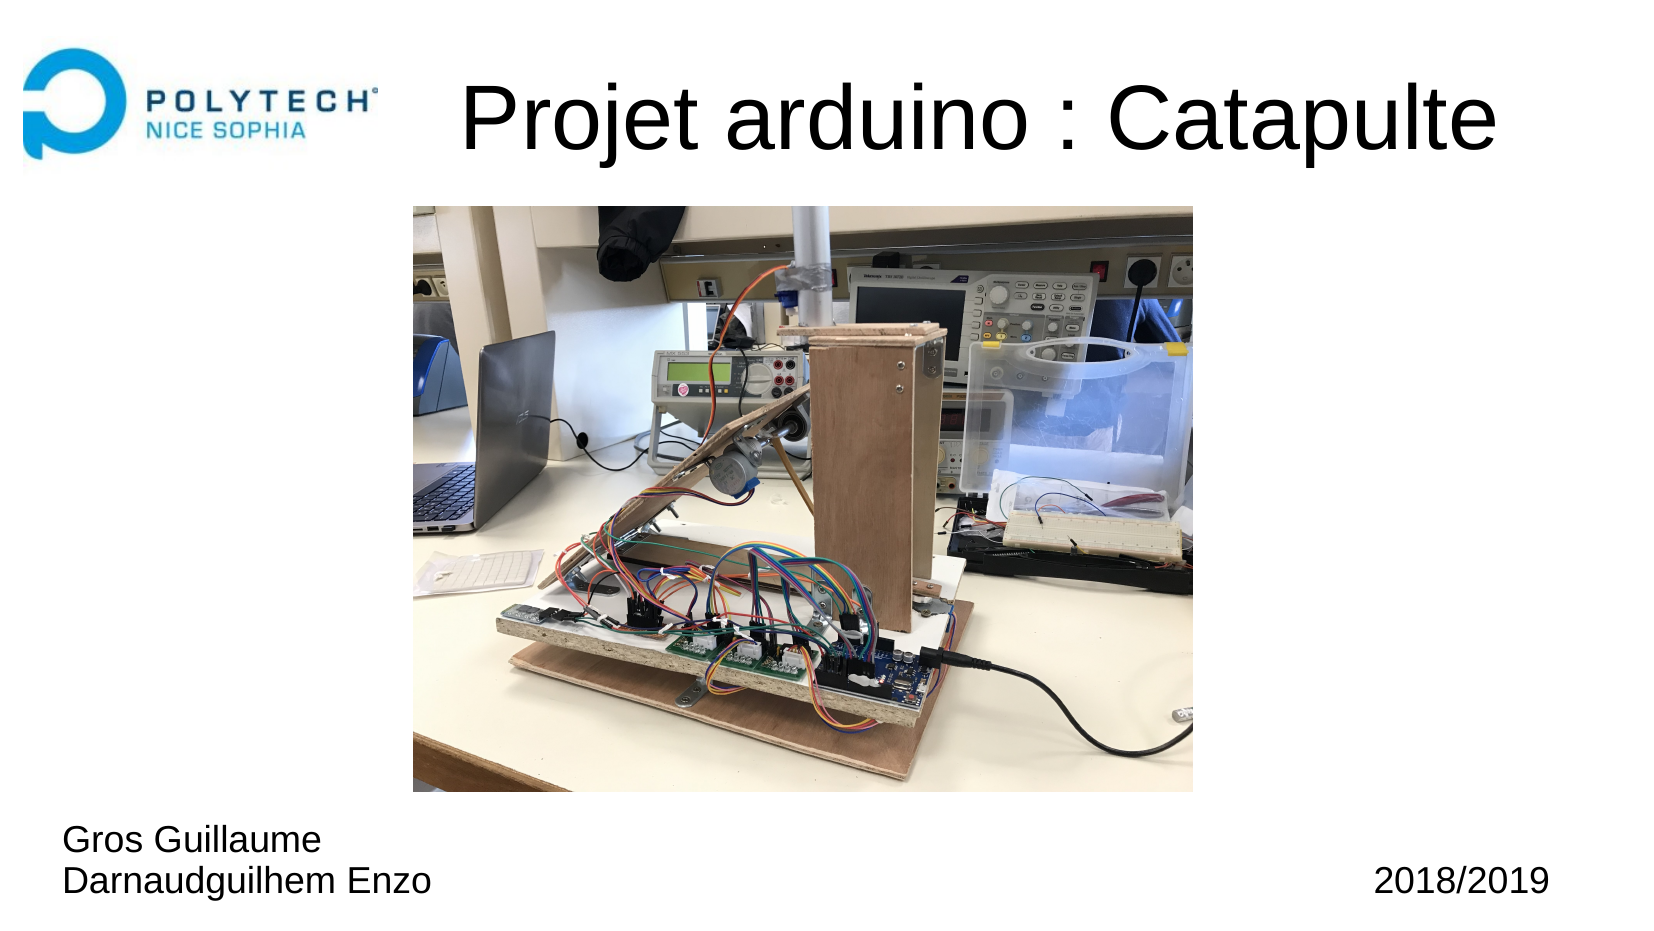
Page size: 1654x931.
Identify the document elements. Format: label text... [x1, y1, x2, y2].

text_box Gros Guillaume Darnaudguilhem Enzo 2018/2019 [47, 810, 1583, 910]
picture [23, 36, 378, 178]
picture [413, 206, 1193, 792]
title Projet arduino : Catapulte [236, 35, 1654, 191]
